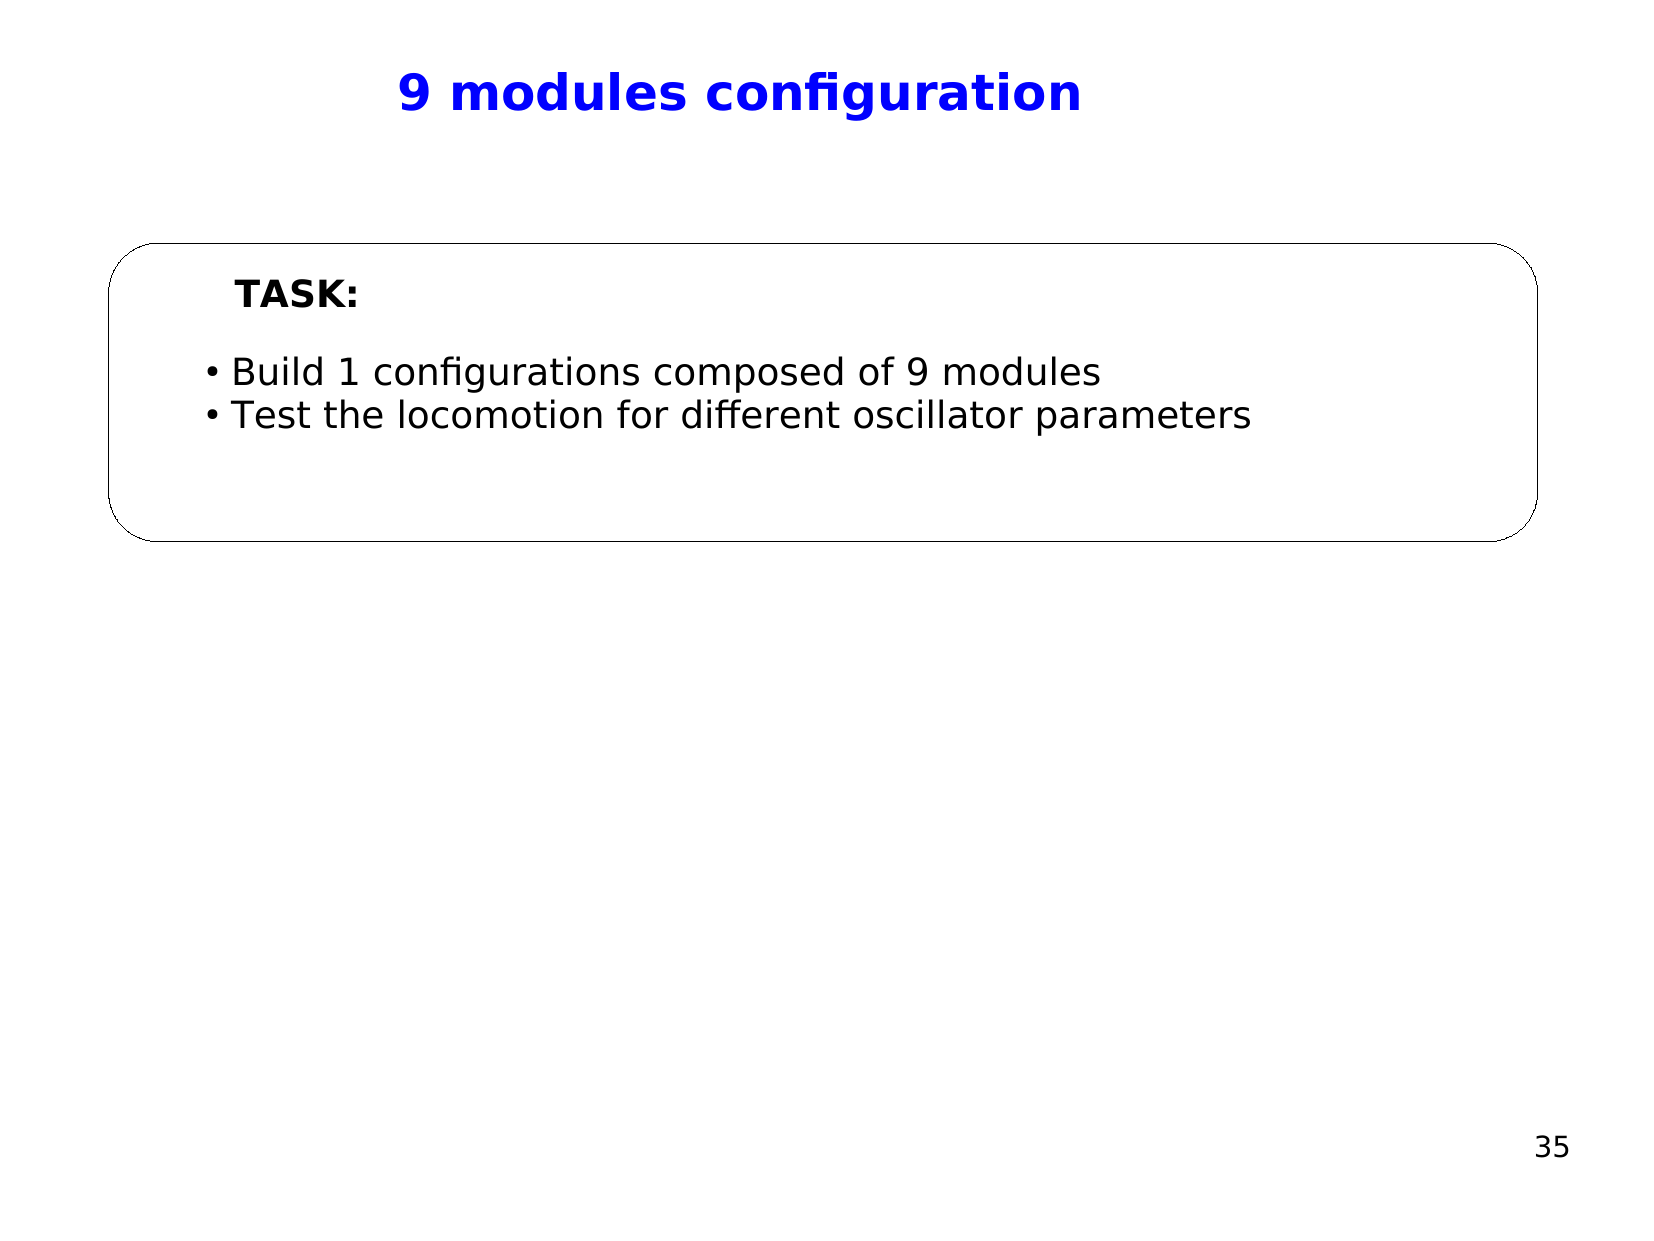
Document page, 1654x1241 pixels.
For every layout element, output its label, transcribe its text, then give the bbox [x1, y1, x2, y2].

text_box Build 1 configurations composed of 9 modules Test the locomotion for different oscillator parameters [191, 343, 1439, 446]
text_box TASK: [219, 265, 375, 327]
text_box 9 modules configuration [382, 57, 1100, 131]
